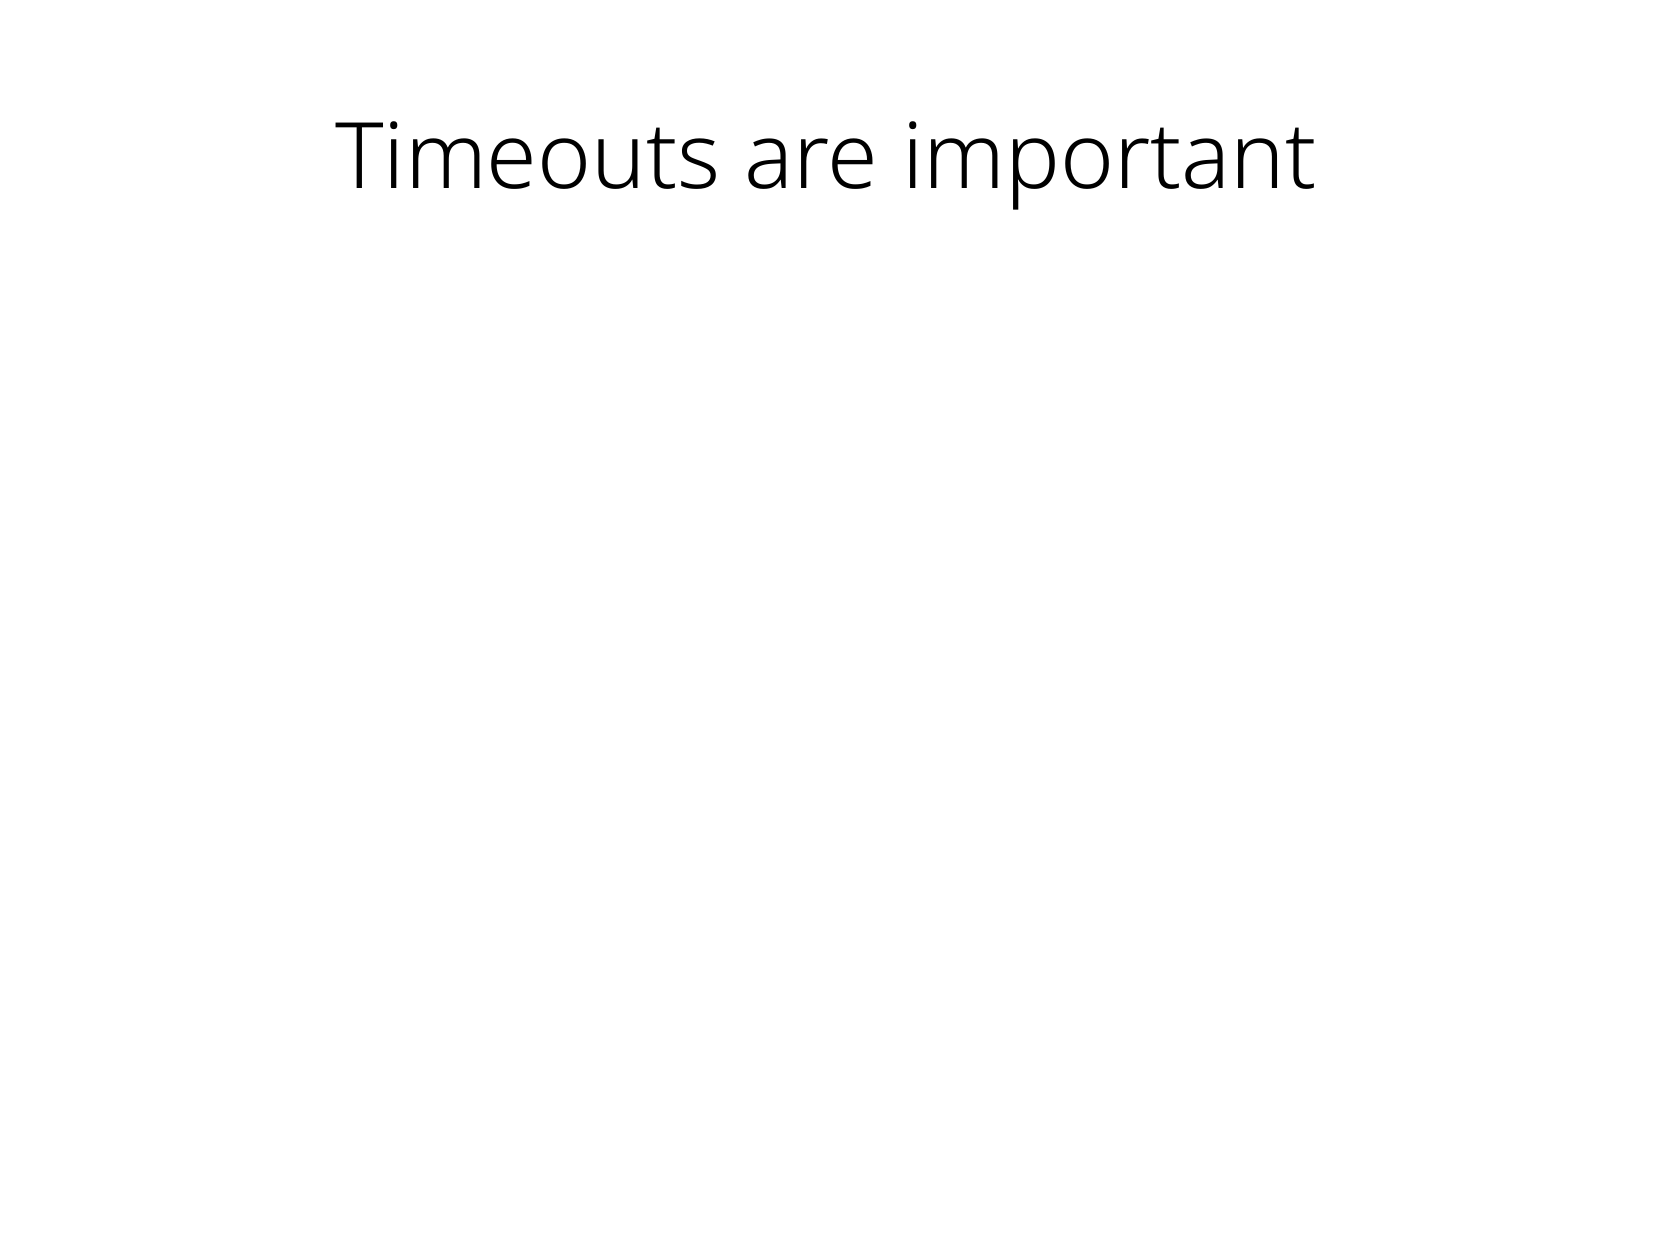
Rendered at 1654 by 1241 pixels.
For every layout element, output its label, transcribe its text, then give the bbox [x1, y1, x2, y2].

title Timeouts are important [82, 49, 1571, 257]
